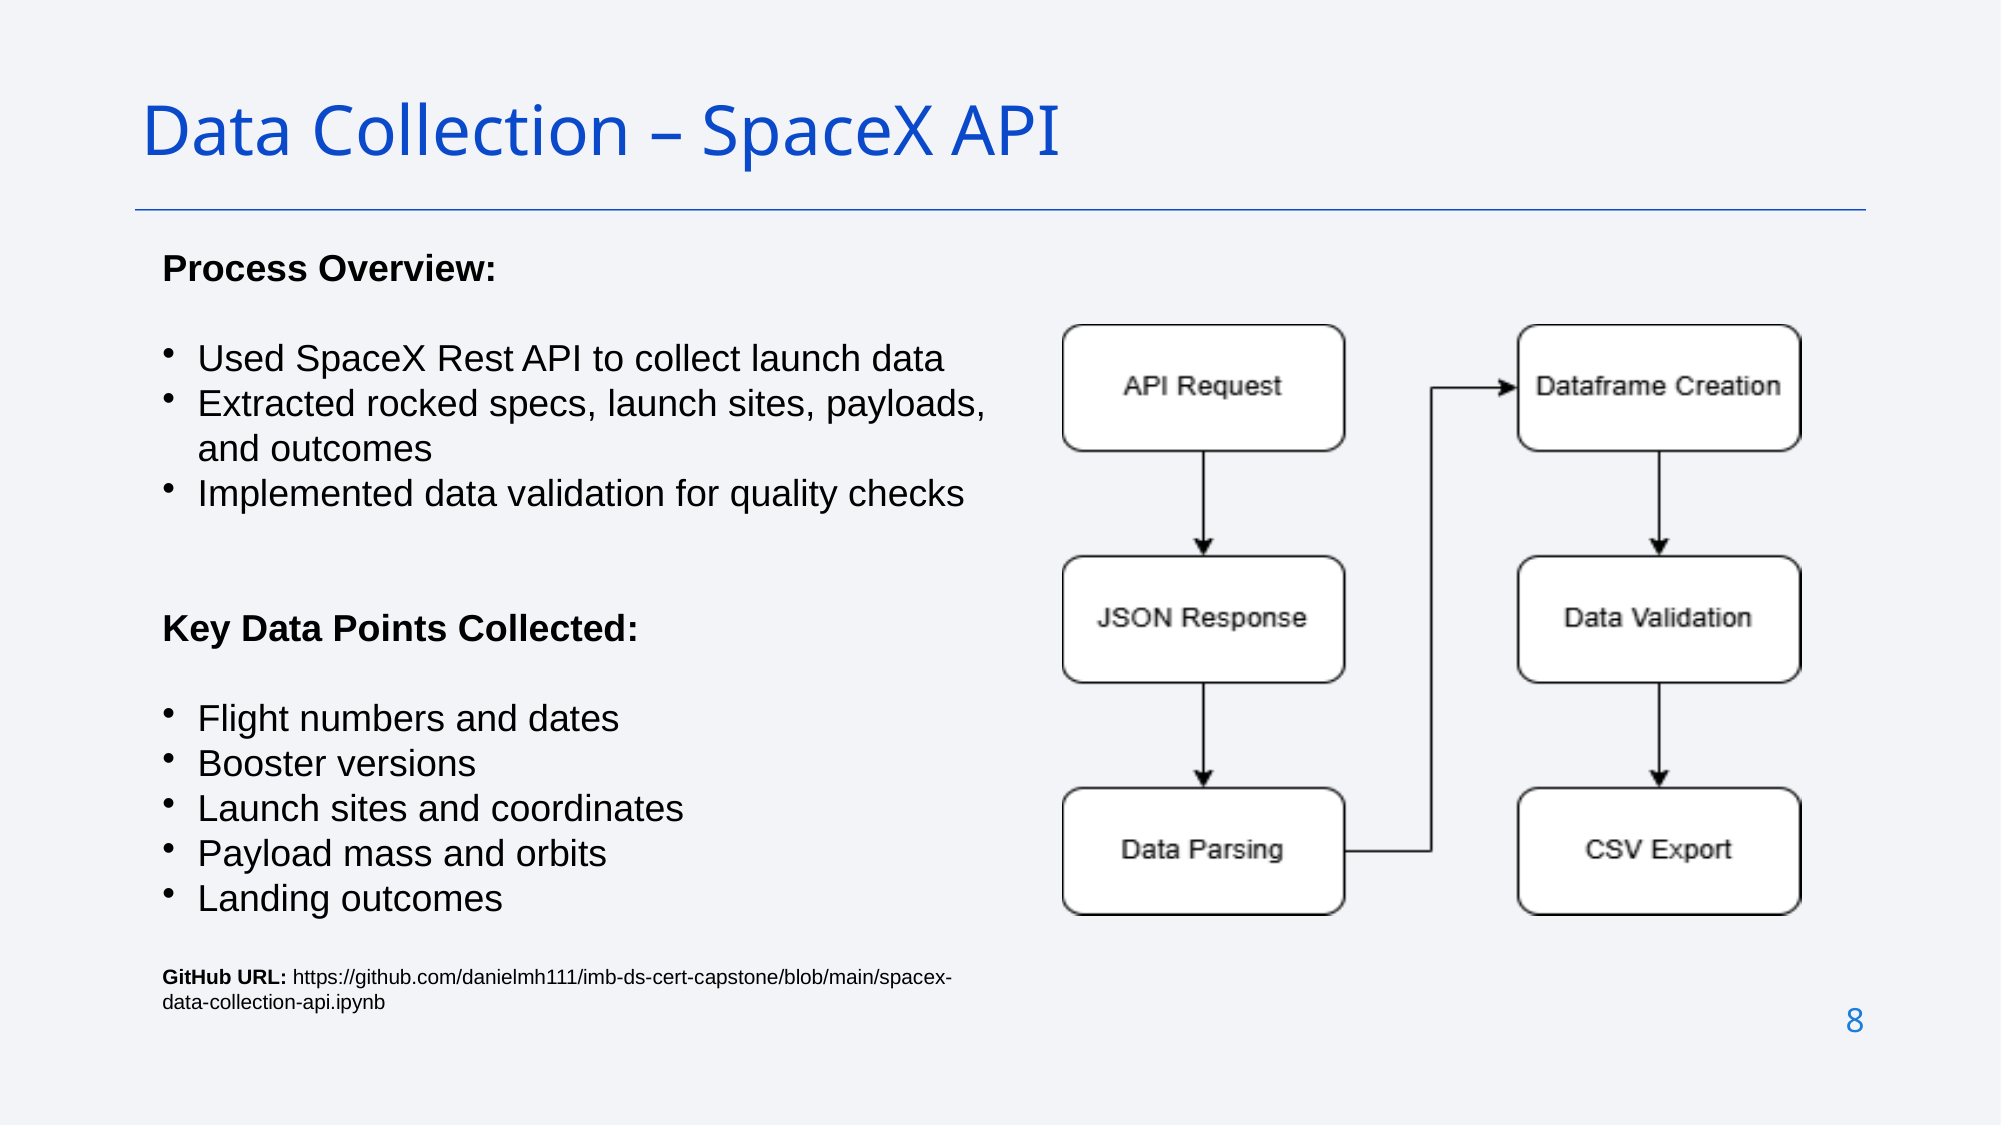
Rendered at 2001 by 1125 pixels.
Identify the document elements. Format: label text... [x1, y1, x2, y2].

text_box Process Overview: Used SpaceX Rest API to collect launch data Extracted rocked specs, launch sites, payloads, and outcomes Implemented data validation for quality checks Key Data Points Collected: Flight numbers and dates Booster versions Launch sites and coordinates Payload mass and orbits Landing outcomes GitHub URL: https://github.com/danielmh111/imb-ds-cert-capstone/blob/main/spacex-data-collection-api.ipynb [147, 236, 1004, 995]
picture [0, 0, 2001, 1125]
text_box Data Collection – SpaceX API [126, 88, 1852, 179]
